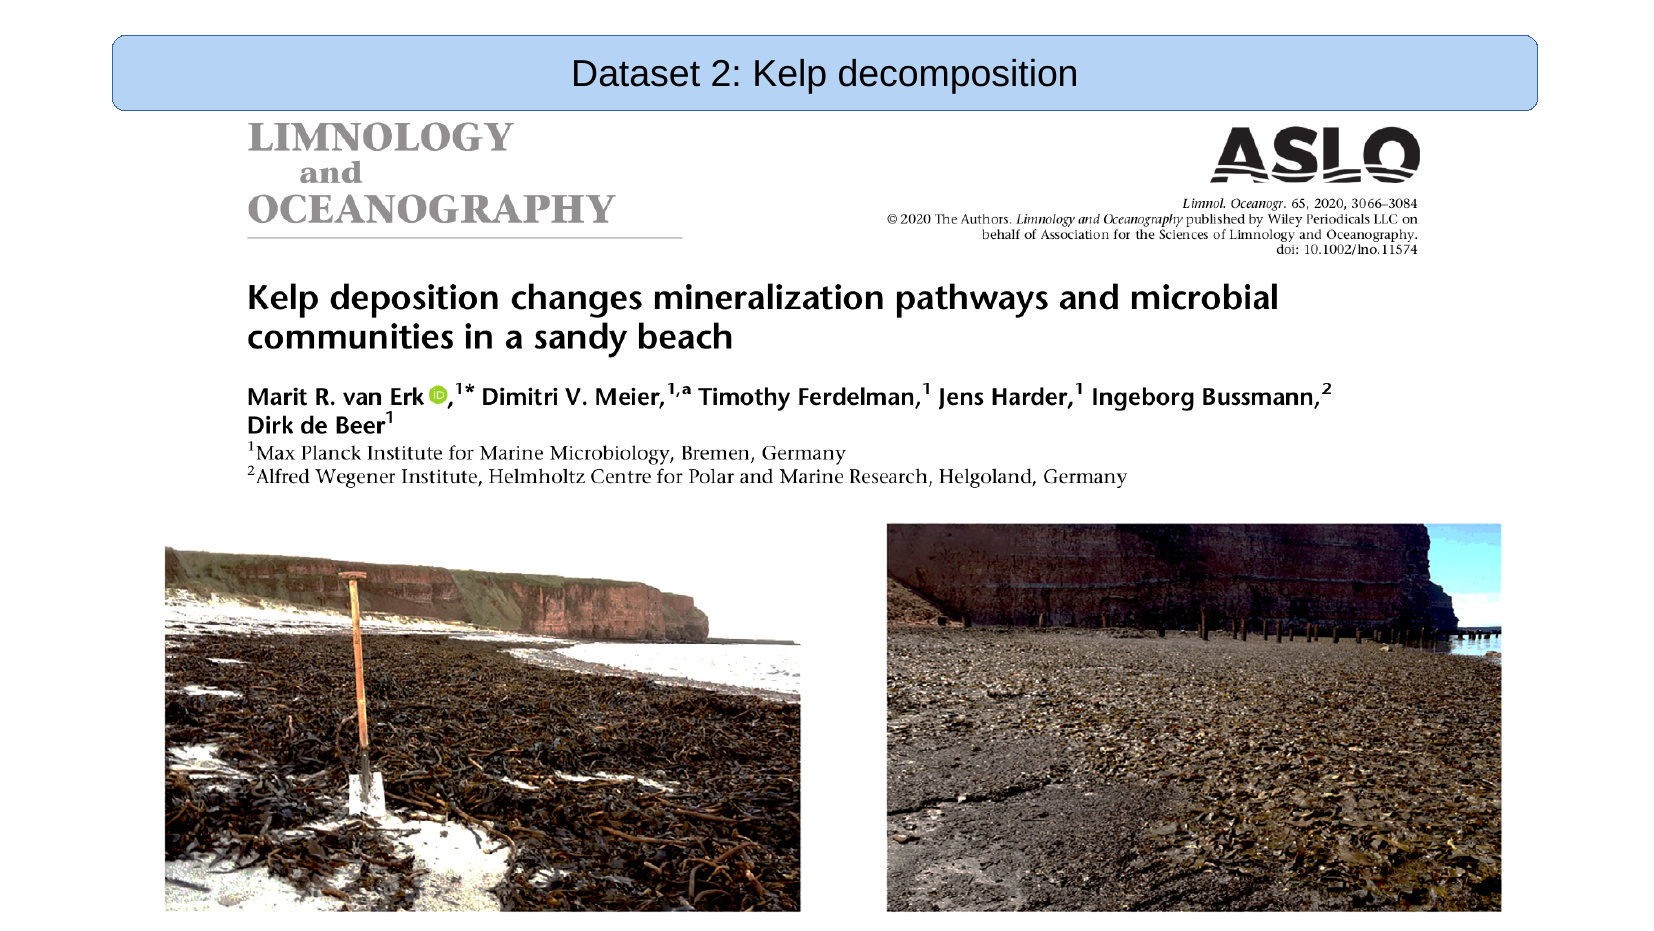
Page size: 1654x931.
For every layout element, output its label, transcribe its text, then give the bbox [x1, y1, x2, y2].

picture [204, 111, 1449, 509]
picture [150, 518, 1504, 917]
text_box Dataset 2: Kelp decomposition [112, 35, 1538, 111]
